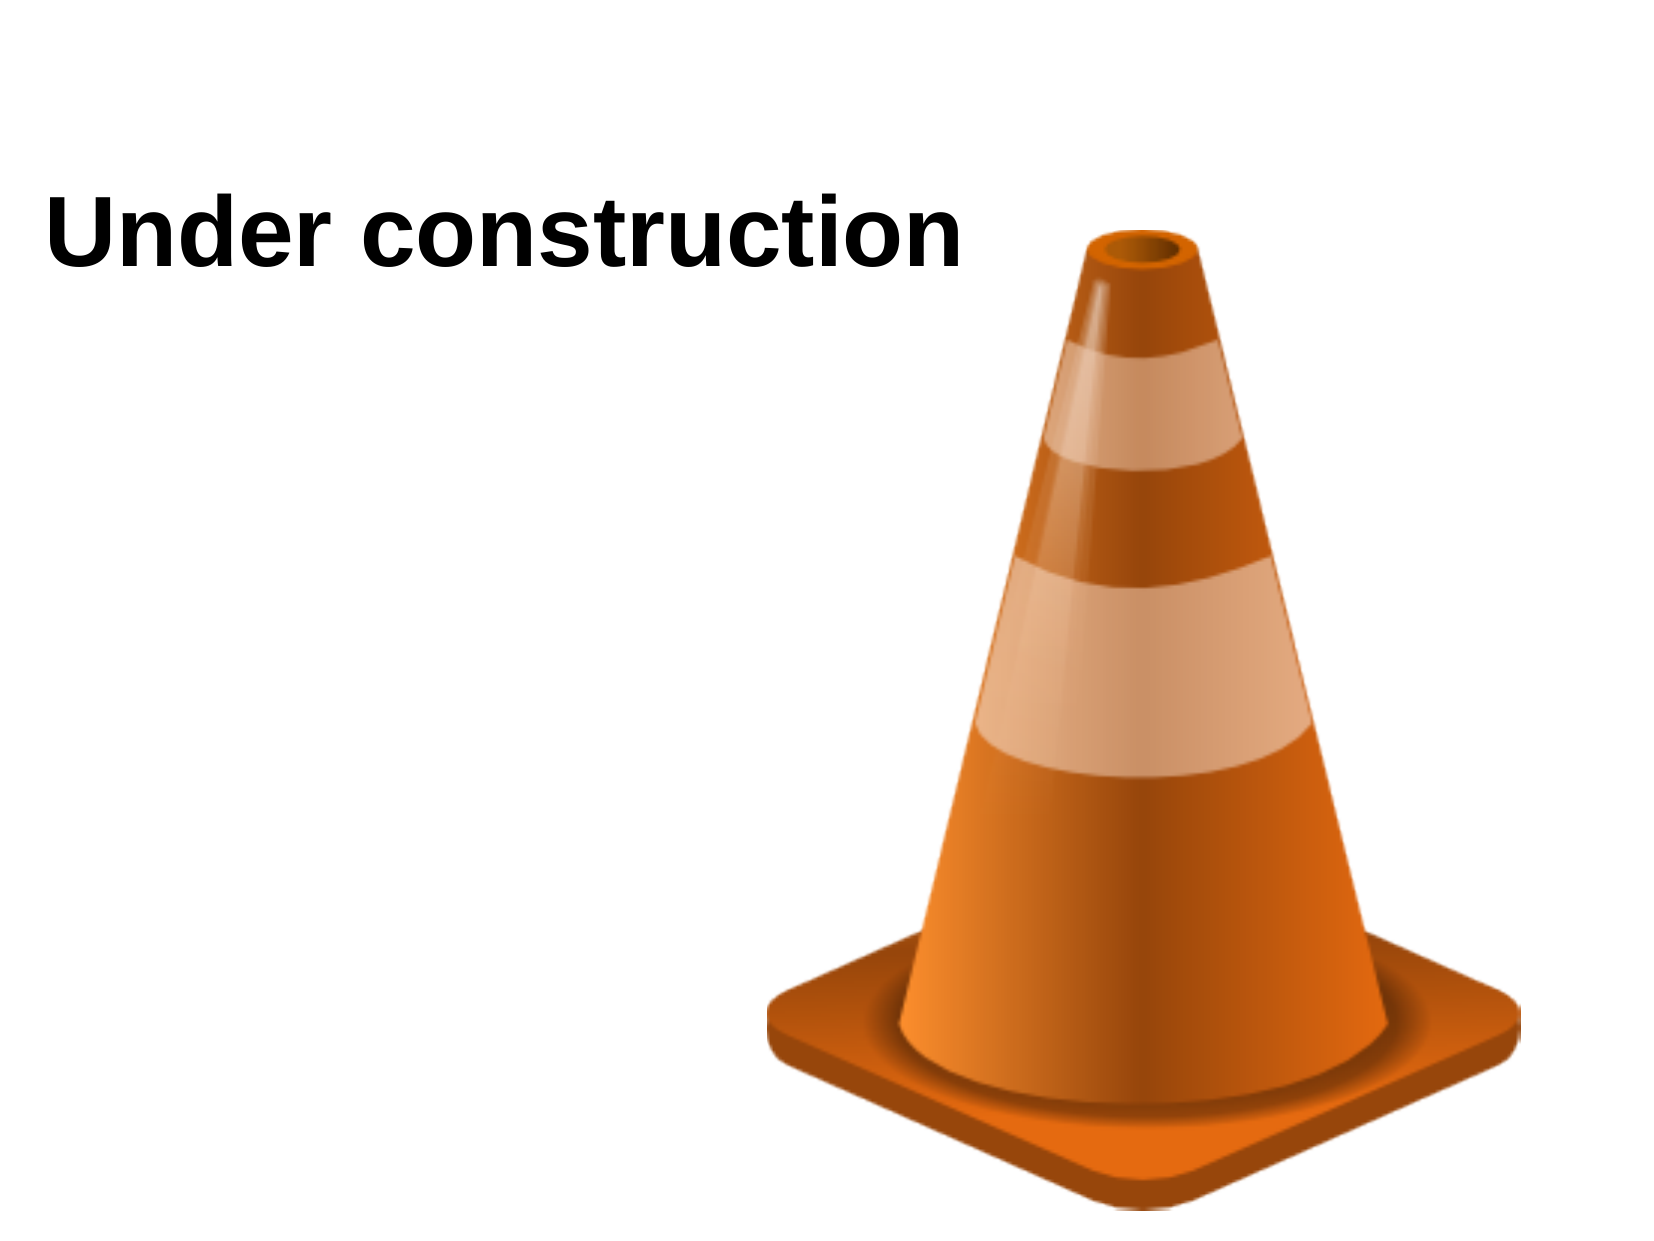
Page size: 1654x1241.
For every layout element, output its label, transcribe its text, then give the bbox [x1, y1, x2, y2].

text_box Under construction [29, 168, 981, 296]
picture [767, 230, 1521, 1211]
